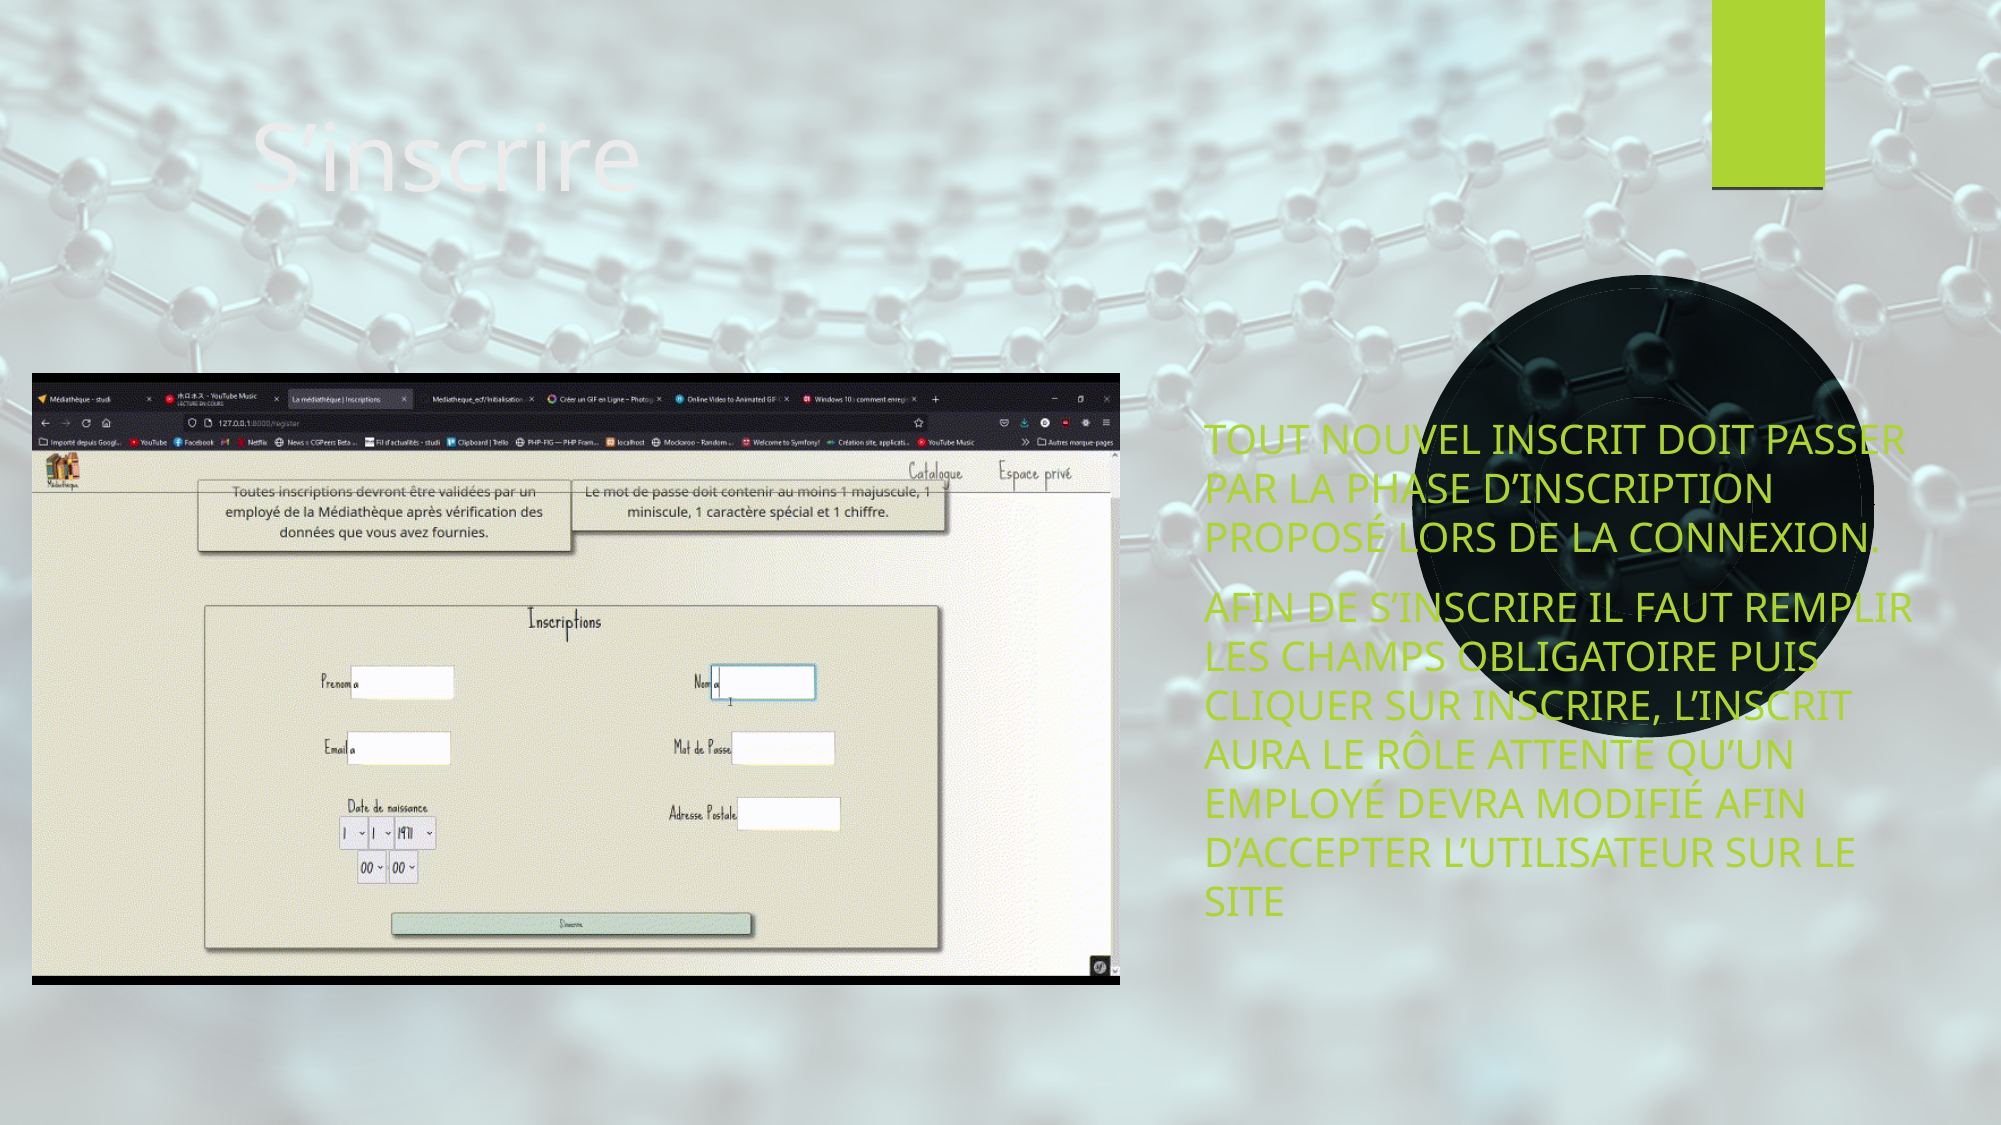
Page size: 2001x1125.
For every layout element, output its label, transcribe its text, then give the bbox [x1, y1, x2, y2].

title S’inscrire [235, 90, 1594, 215]
picture [0, 0, 2000, 1125]
subtitle Tout nouvel inscrit doit passer par la phase d’inscription proposé lors de la connexion. Afin de s’inscrire il faut remplir les champs obligatoire puis cliquer sur inscrire, l’inscrit aura le rôle attente qu’un employé devra modifié afin d’accepter l’utilisateur sur le site [1188, 406, 1931, 952]
text_box [1712, 0, 1825, 187]
